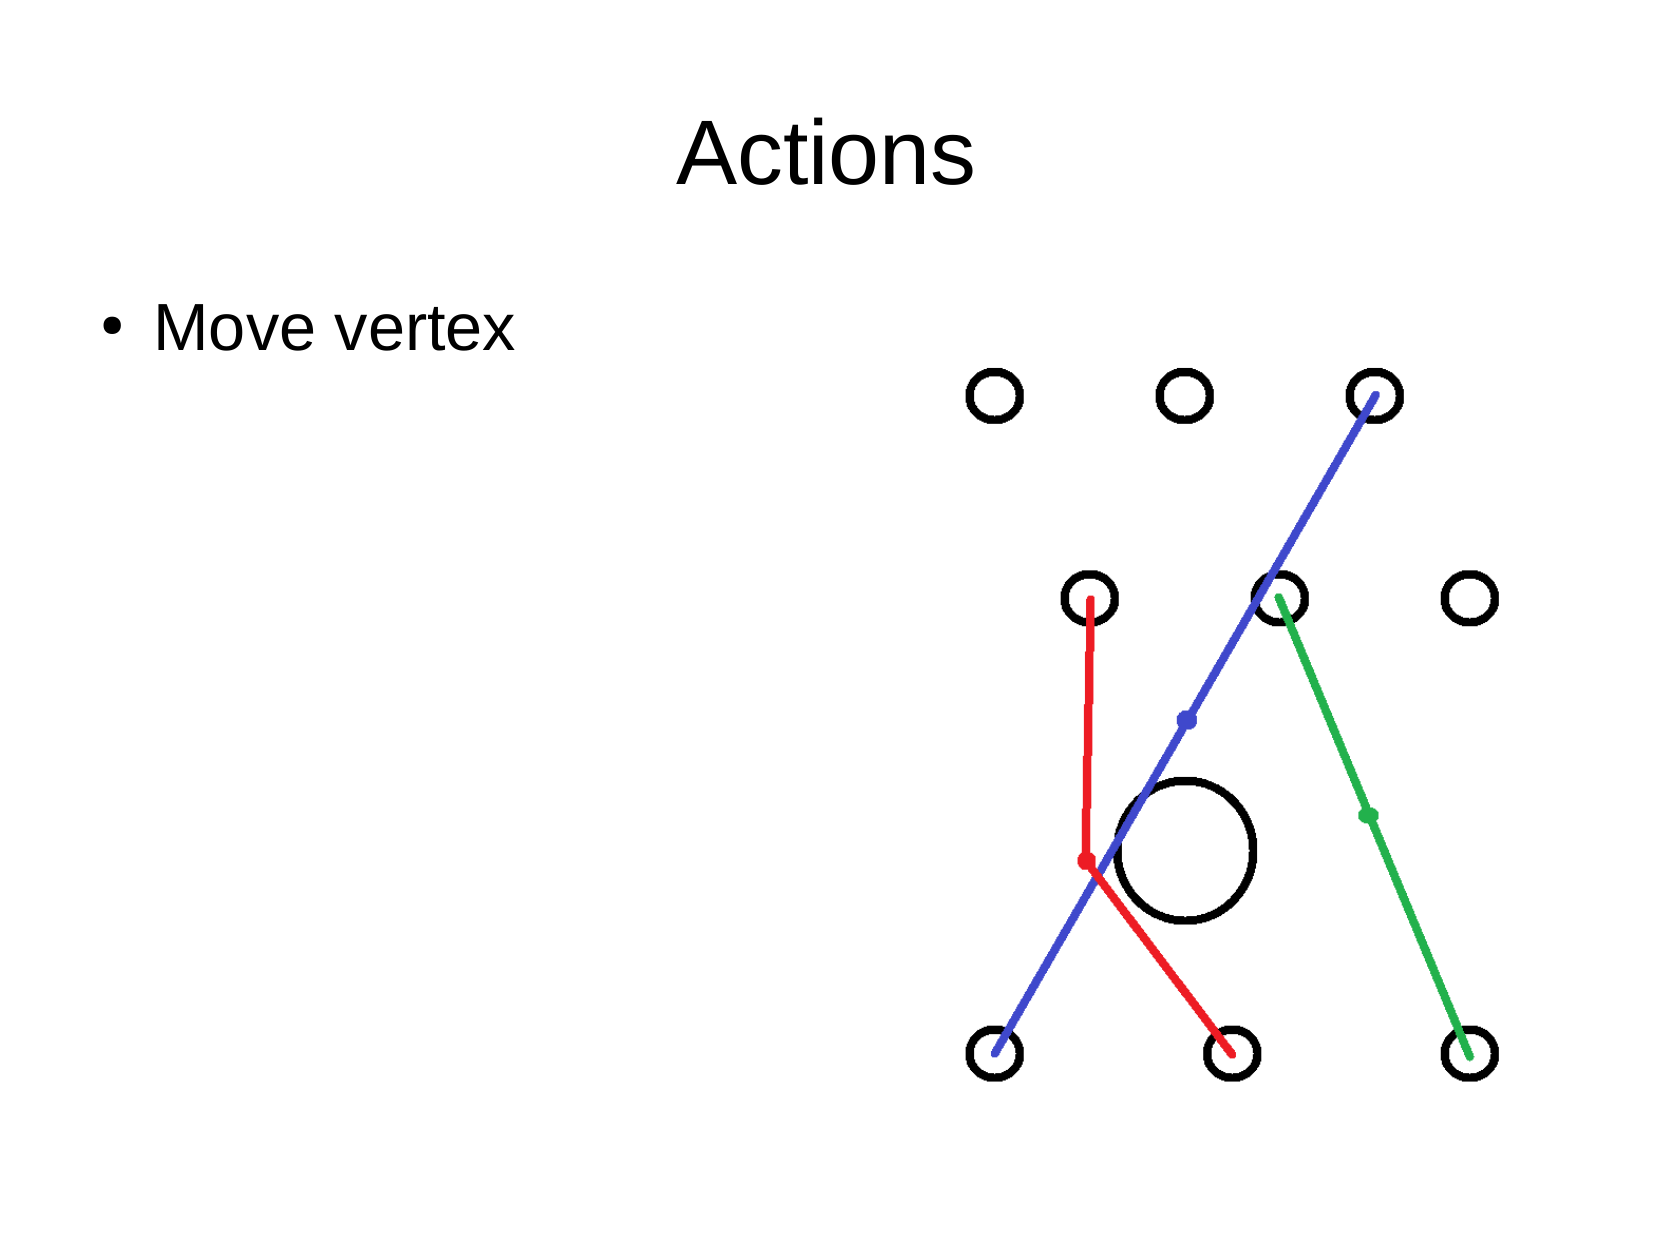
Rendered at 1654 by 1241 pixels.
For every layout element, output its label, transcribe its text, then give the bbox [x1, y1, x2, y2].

list Move vertex [82, 290, 809, 1109]
title Actions [82, 49, 1571, 257]
picture [896, 290, 1520, 1109]
